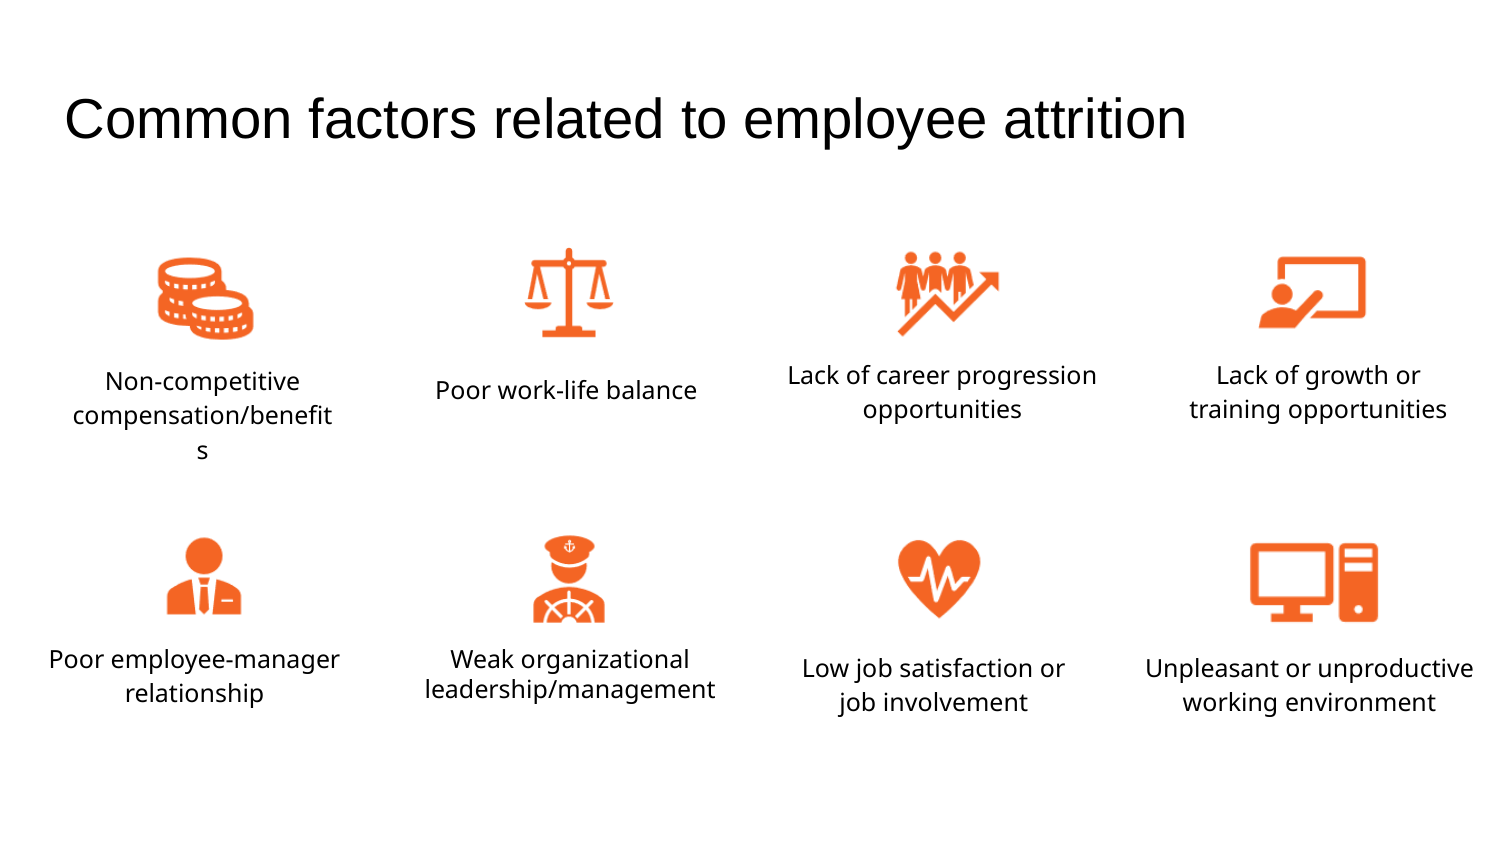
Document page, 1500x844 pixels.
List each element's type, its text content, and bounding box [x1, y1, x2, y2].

text_box Lack of career progression opportunities [761, 339, 1124, 439]
picture [1240, 537, 1391, 631]
text_box Non-competitive compensation/benefits [55, 345, 351, 480]
picture [888, 530, 986, 624]
text_box Poor employee-manager relationship [22, 623, 368, 723]
text_box Unpleasant or unproductive working environment [1128, 632, 1491, 732]
picture [521, 246, 619, 346]
picture [154, 530, 251, 623]
text_box Poor work-life balance [393, 354, 740, 420]
title Common factors related to employee attrition [49, 67, 1448, 173]
picture [526, 527, 614, 628]
text_box Low job satisfaction or job involvement [766, 632, 1101, 732]
picture [1258, 246, 1373, 340]
text_box Weak organizational leadership/management [397, 628, 743, 719]
text_box Lack of growth or training opportunities [1171, 339, 1467, 439]
picture [145, 246, 260, 345]
picture [888, 246, 1006, 339]
